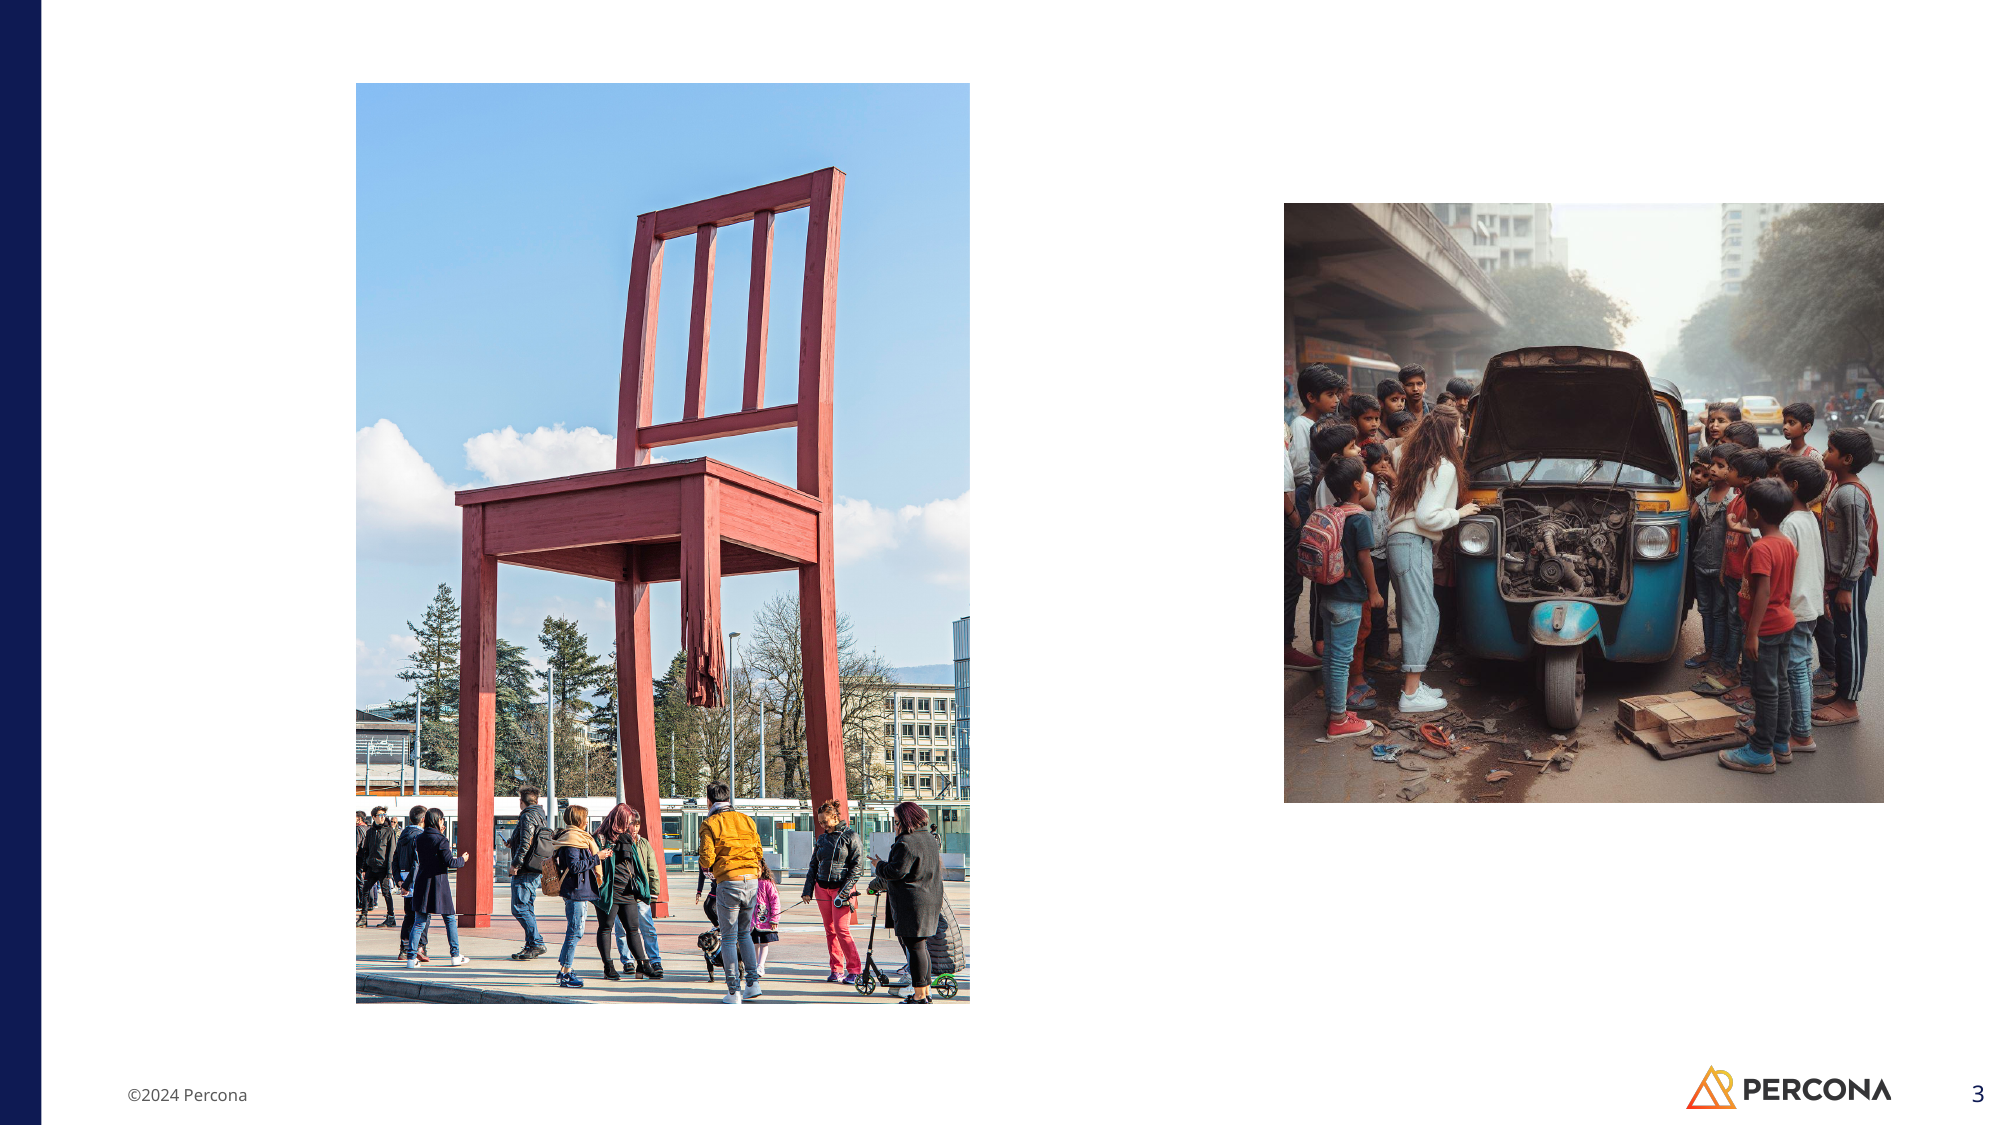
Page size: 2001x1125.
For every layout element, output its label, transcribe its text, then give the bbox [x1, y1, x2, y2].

picture [1686, 1065, 1748, 1109]
picture [1284, 203, 1884, 803]
picture [356, 83, 970, 1004]
slide_number <number> [1748, 1065, 2000, 1125]
